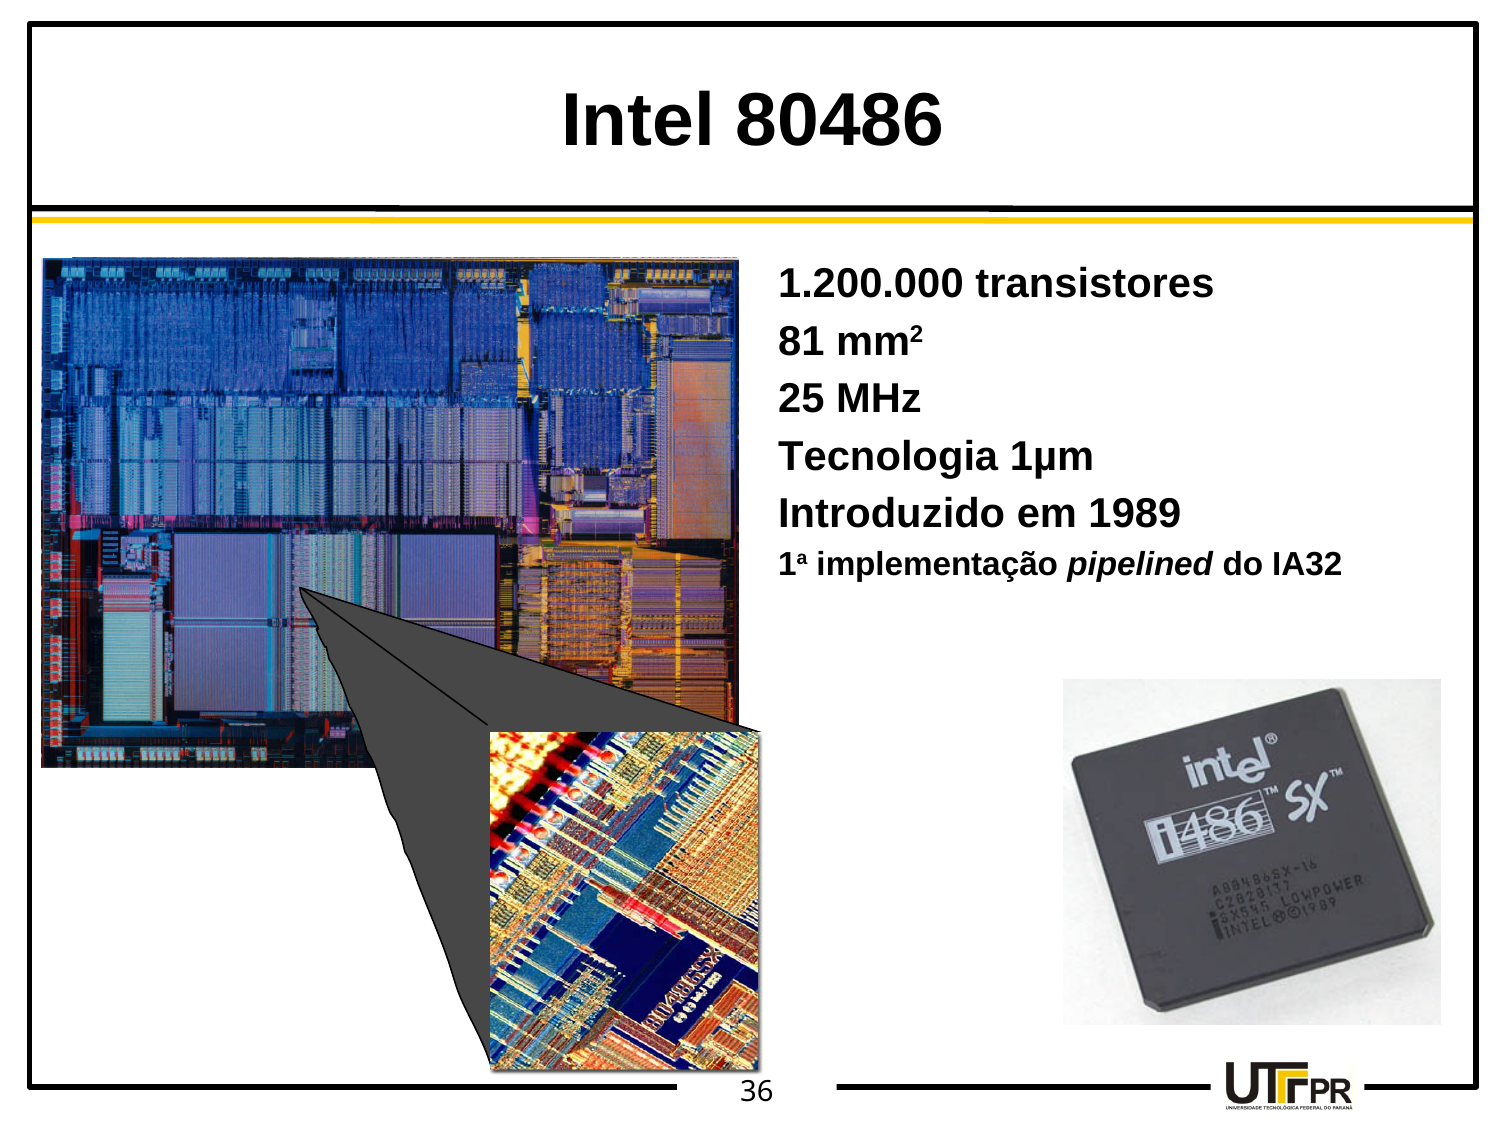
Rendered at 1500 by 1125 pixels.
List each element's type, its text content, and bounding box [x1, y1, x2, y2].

picture [1063, 679, 1441, 1025]
text_box [300, 588, 760, 1063]
picture [41, 257, 739, 768]
title Intel 80486 [29, 47, 1477, 196]
list 1.200.000 transistores 81 mm2 25 MHz Tecnologia 1µm Introduzido em 1989 1a implementação pipelined do IA32 [763, 257, 1428, 1027]
picture [490, 732, 763, 1075]
picture [1225, 1062, 1353, 1110]
